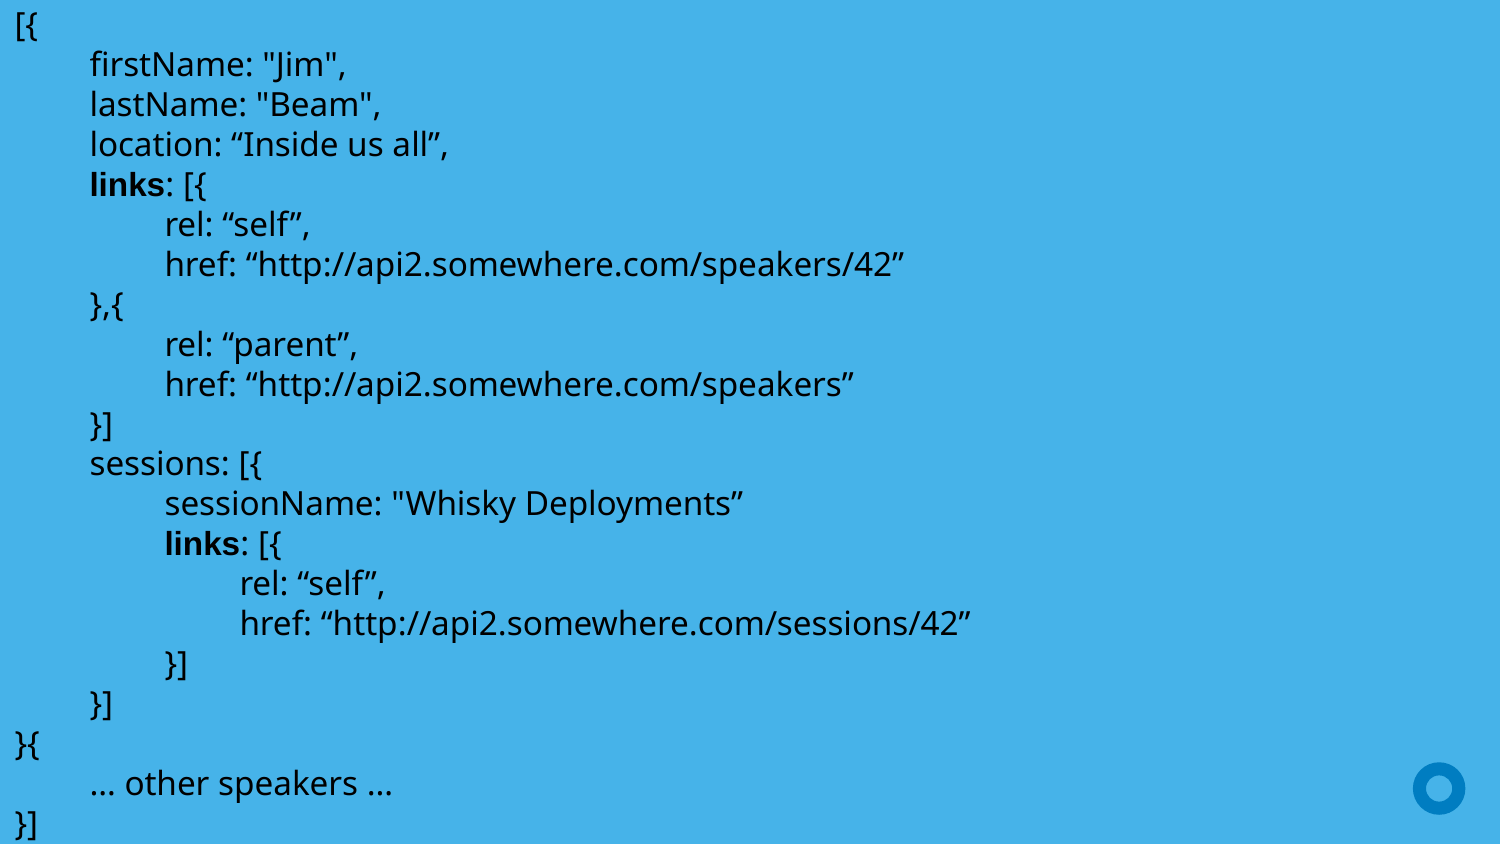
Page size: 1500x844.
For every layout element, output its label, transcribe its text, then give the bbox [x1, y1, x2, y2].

text_box [{ firstName: "Jim", lastName: "Beam", location: “Inside us all”, links: [{ rel: “self”, href: “http://api2.somewhere.com/speakers/42” },{ rel: “parent”, href: “http://api2.somewhere.com/speakers” }] sessions: [{ sessionName: "Whisky Deployments” links: [{ rel: “self”, href: “http://api2.somewhere.com/sessions/42” }] }] }{ … other speakers … }] [14, 3, 1500, 842]
